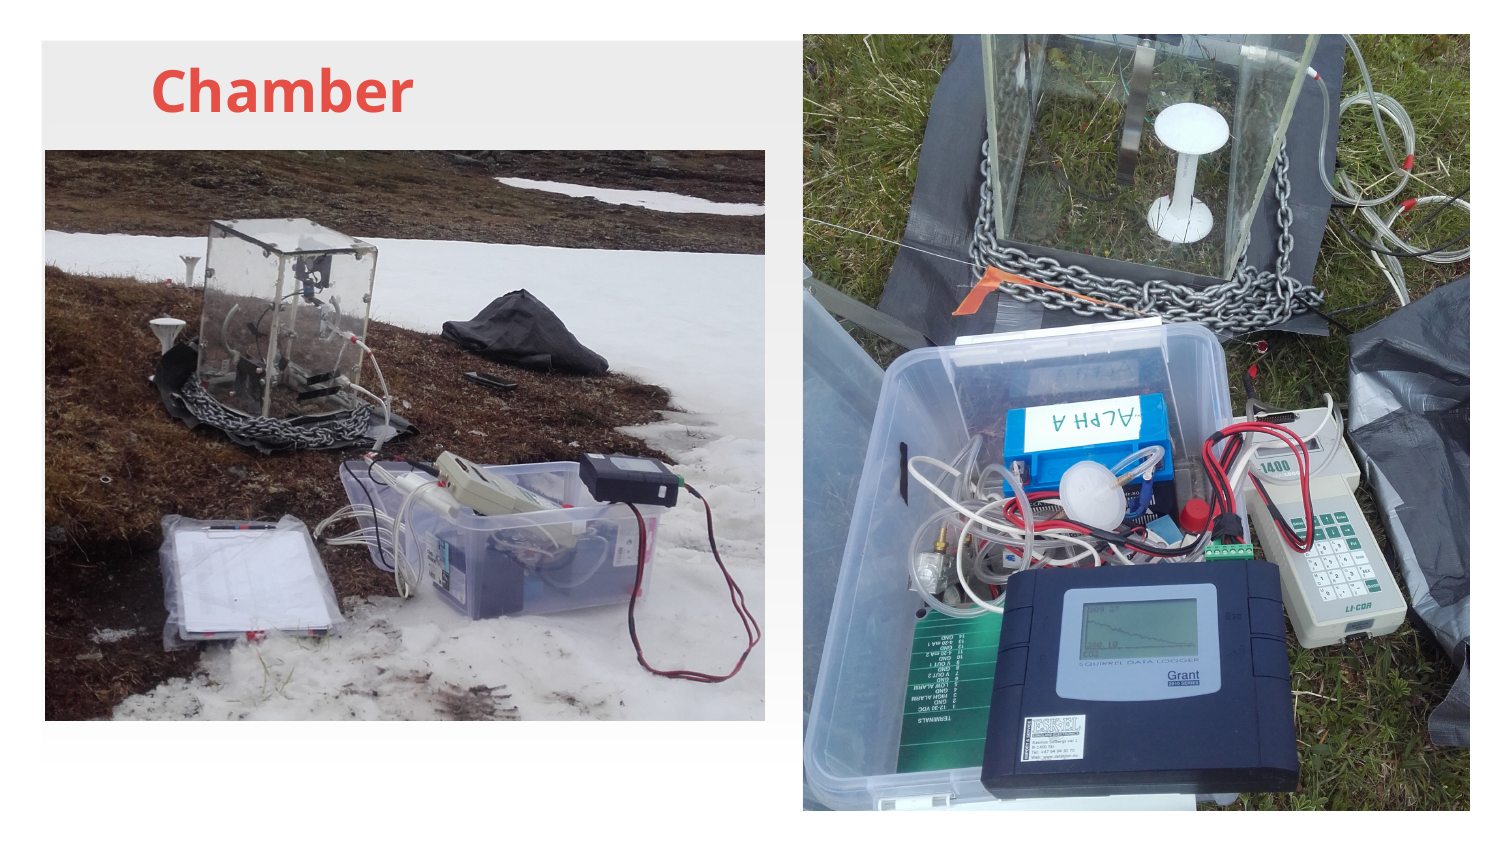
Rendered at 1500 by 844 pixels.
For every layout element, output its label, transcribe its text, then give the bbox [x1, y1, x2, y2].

picture [0, 0, 1500, 844]
title Chamber [150, 48, 802, 132]
